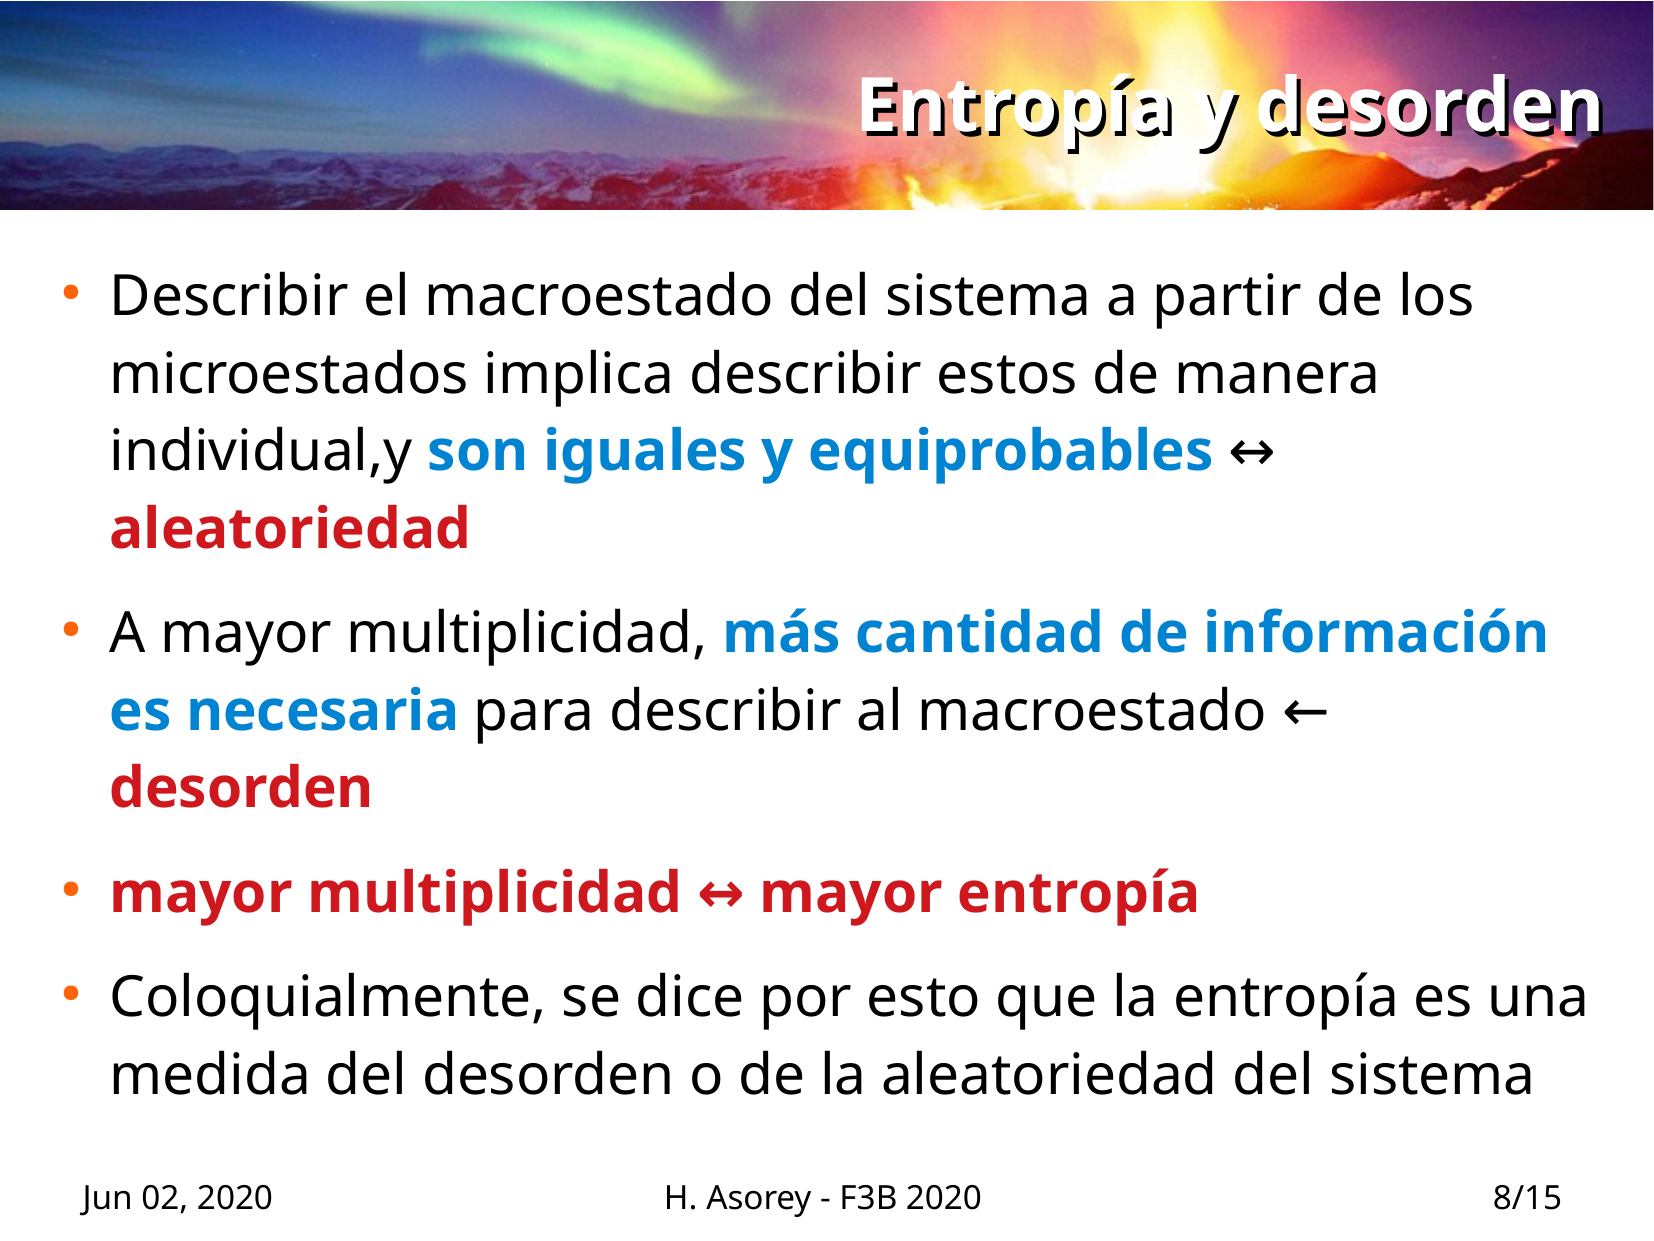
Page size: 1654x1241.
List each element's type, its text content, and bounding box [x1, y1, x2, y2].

list Describir el macroestado del sistema a partir de los microestados implica describir estos de manera individual,y son iguales y equiprobables ↔ aleatoriedad A mayor multiplicidad, más cantidad de información es necesaria para describir al macroestado ← desorden mayor multiplicidad ↔ mayor entropía Coloquialmente, se dice por esto que la entropía es una medida del desorden o de la aleatoriedad del sistema [45, 255, 1606, 1156]
title Entropía y desorden [45, 15, 1606, 191]
picture [0, 1, 1654, 210]
